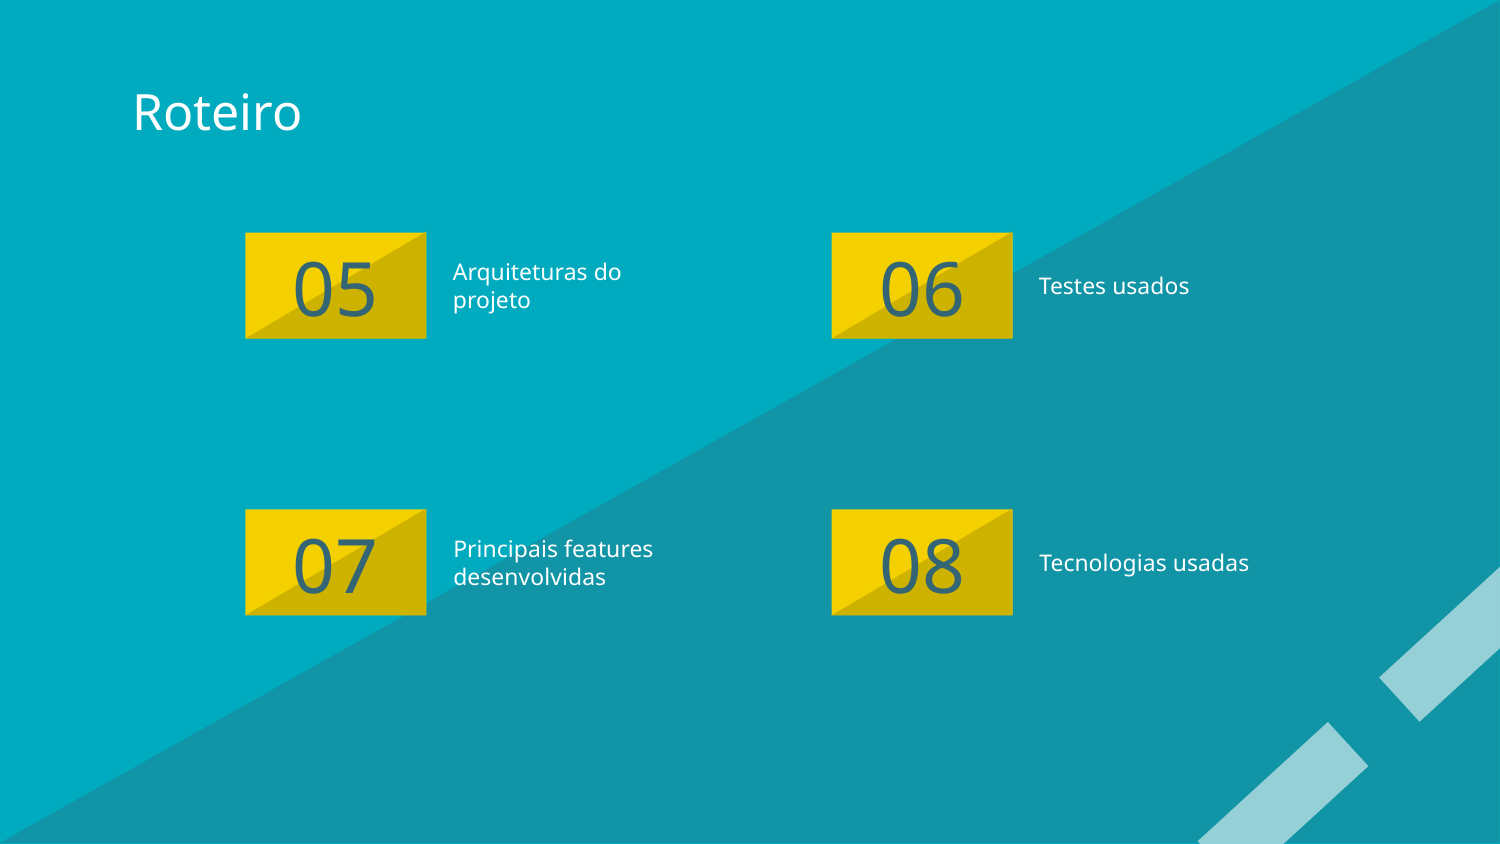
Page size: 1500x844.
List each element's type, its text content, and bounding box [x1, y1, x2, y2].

title 08 [831, 509, 1013, 617]
title Roteiro [116, 63, 1383, 158]
subtitle Testes usados [1023, 232, 1319, 338]
subtitle Arquiteturas do projeto [437, 232, 686, 338]
title 06 [831, 232, 1013, 340]
subtitle Principais features desenvolvidas [438, 509, 708, 615]
subtitle Tecnologias usadas [1024, 509, 1302, 615]
title 05 [245, 232, 427, 340]
title 07 [245, 509, 427, 617]
